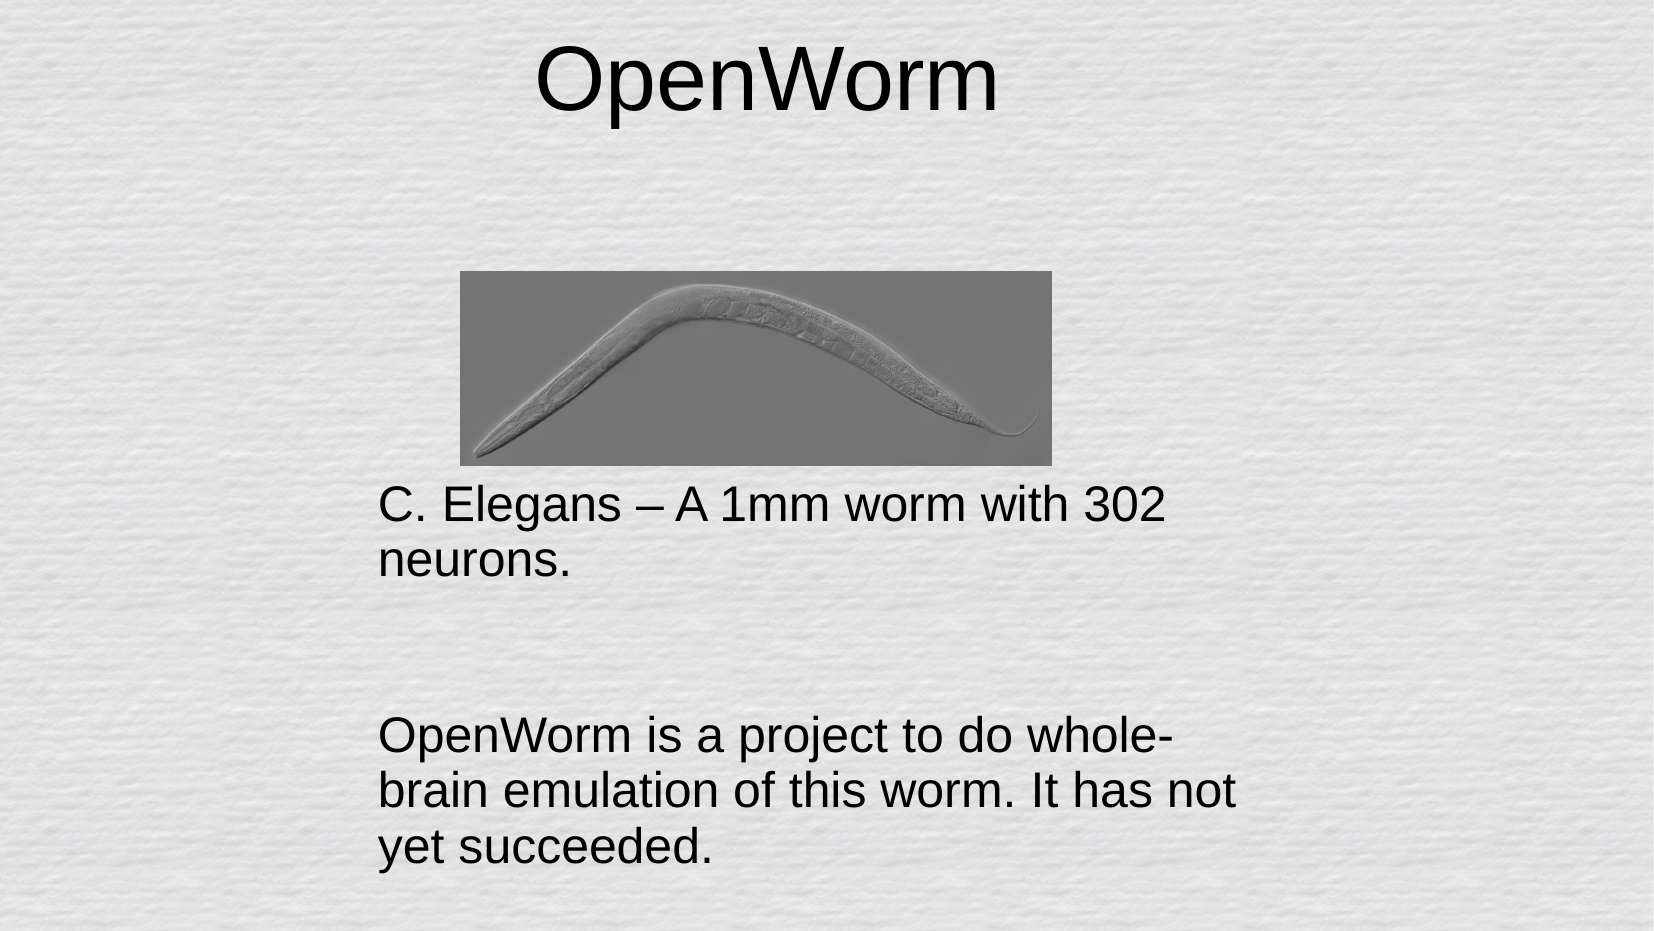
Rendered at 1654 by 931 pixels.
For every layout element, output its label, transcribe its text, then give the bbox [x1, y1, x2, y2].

title C. Elegans – A 1mm worm with 302 neurons. [377, 448, 1276, 615]
picture [0, 0, 1654, 931]
title OpenWorm is a project to do whole-brain emulation of this worm. It has not yet succeeded. [377, 706, 1276, 875]
title OpenWorm [59, 0, 1477, 182]
